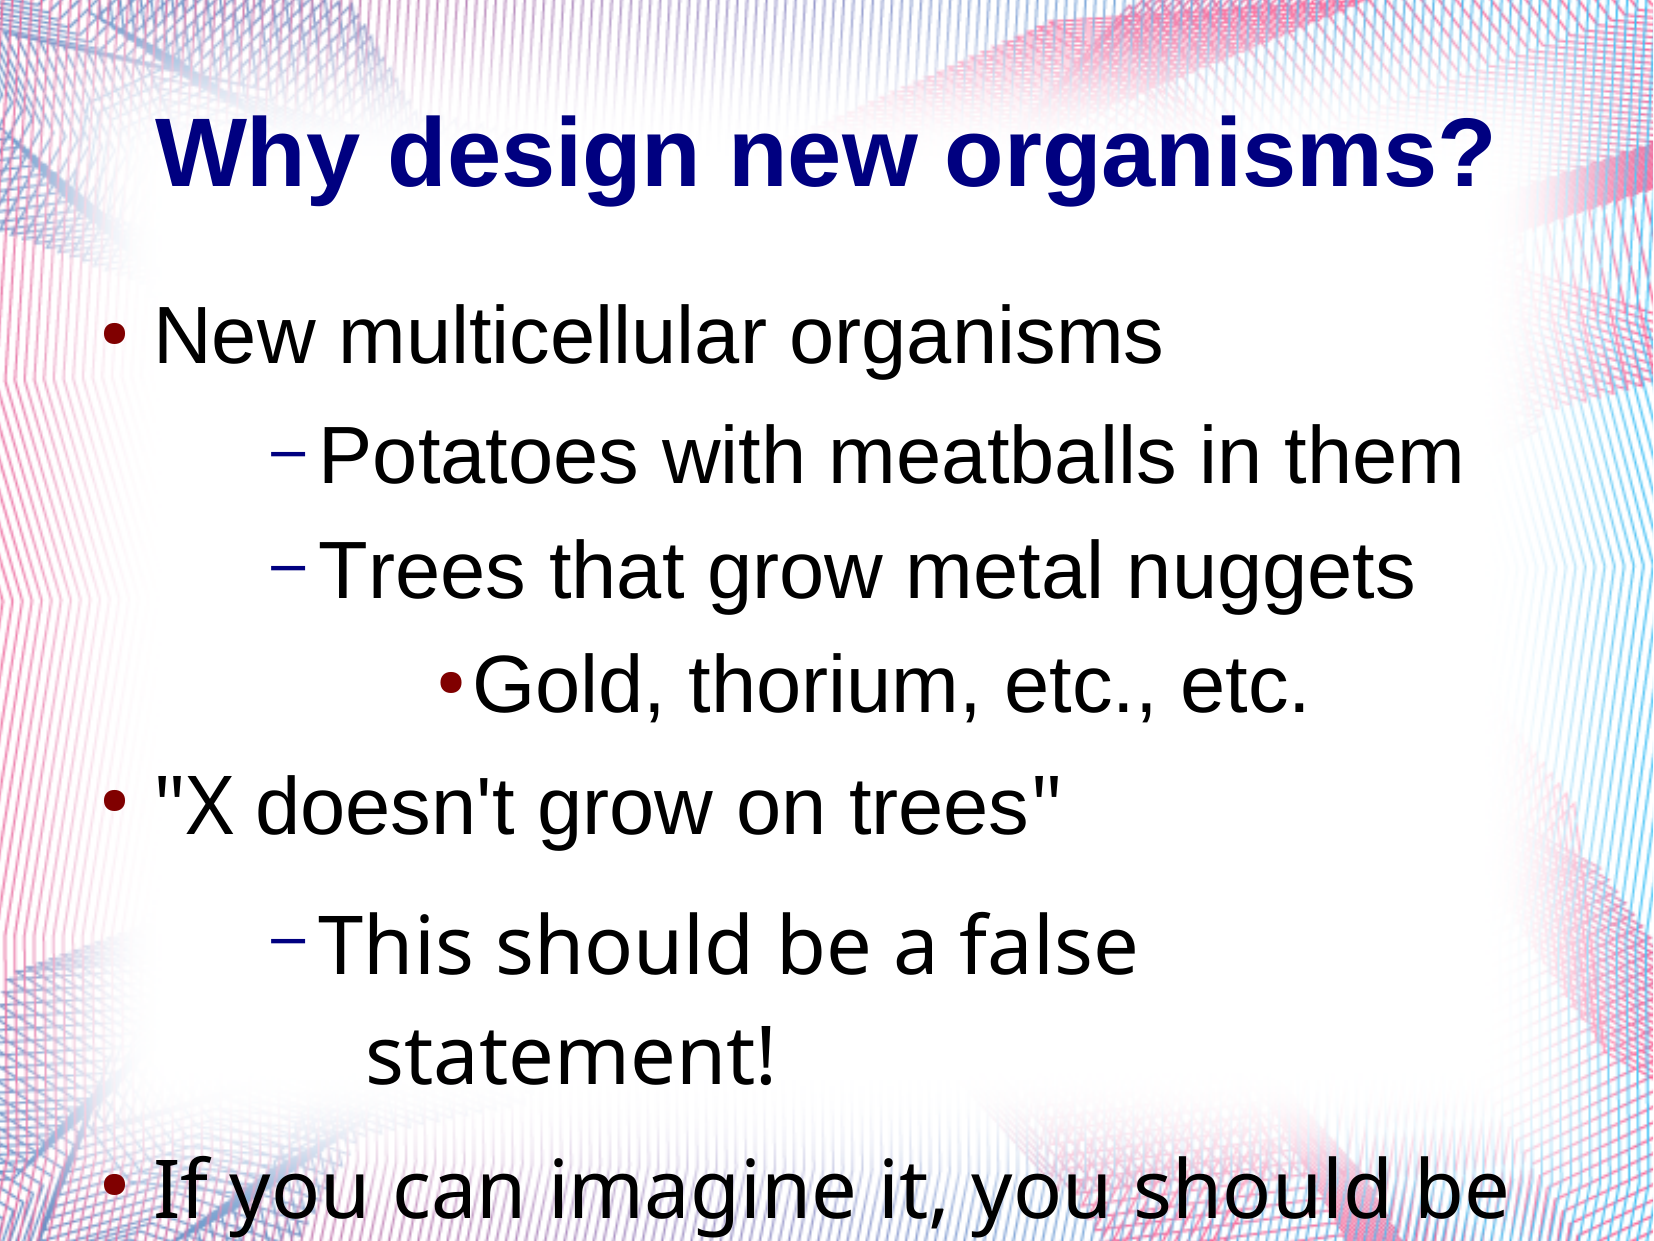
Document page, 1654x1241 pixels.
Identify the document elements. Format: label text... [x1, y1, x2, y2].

picture [0, 0, 1654, 1241]
list New multicellular organisms Potatoes with meatballs in them Trees that grow metal nuggets Gold, thorium, etc., etc. "X doesn't grow on trees" This should be a false statement! If you can imagine it, you should be able to grow it! [82, 290, 1571, 1234]
title Why design new organisms? [82, 49, 1571, 257]
